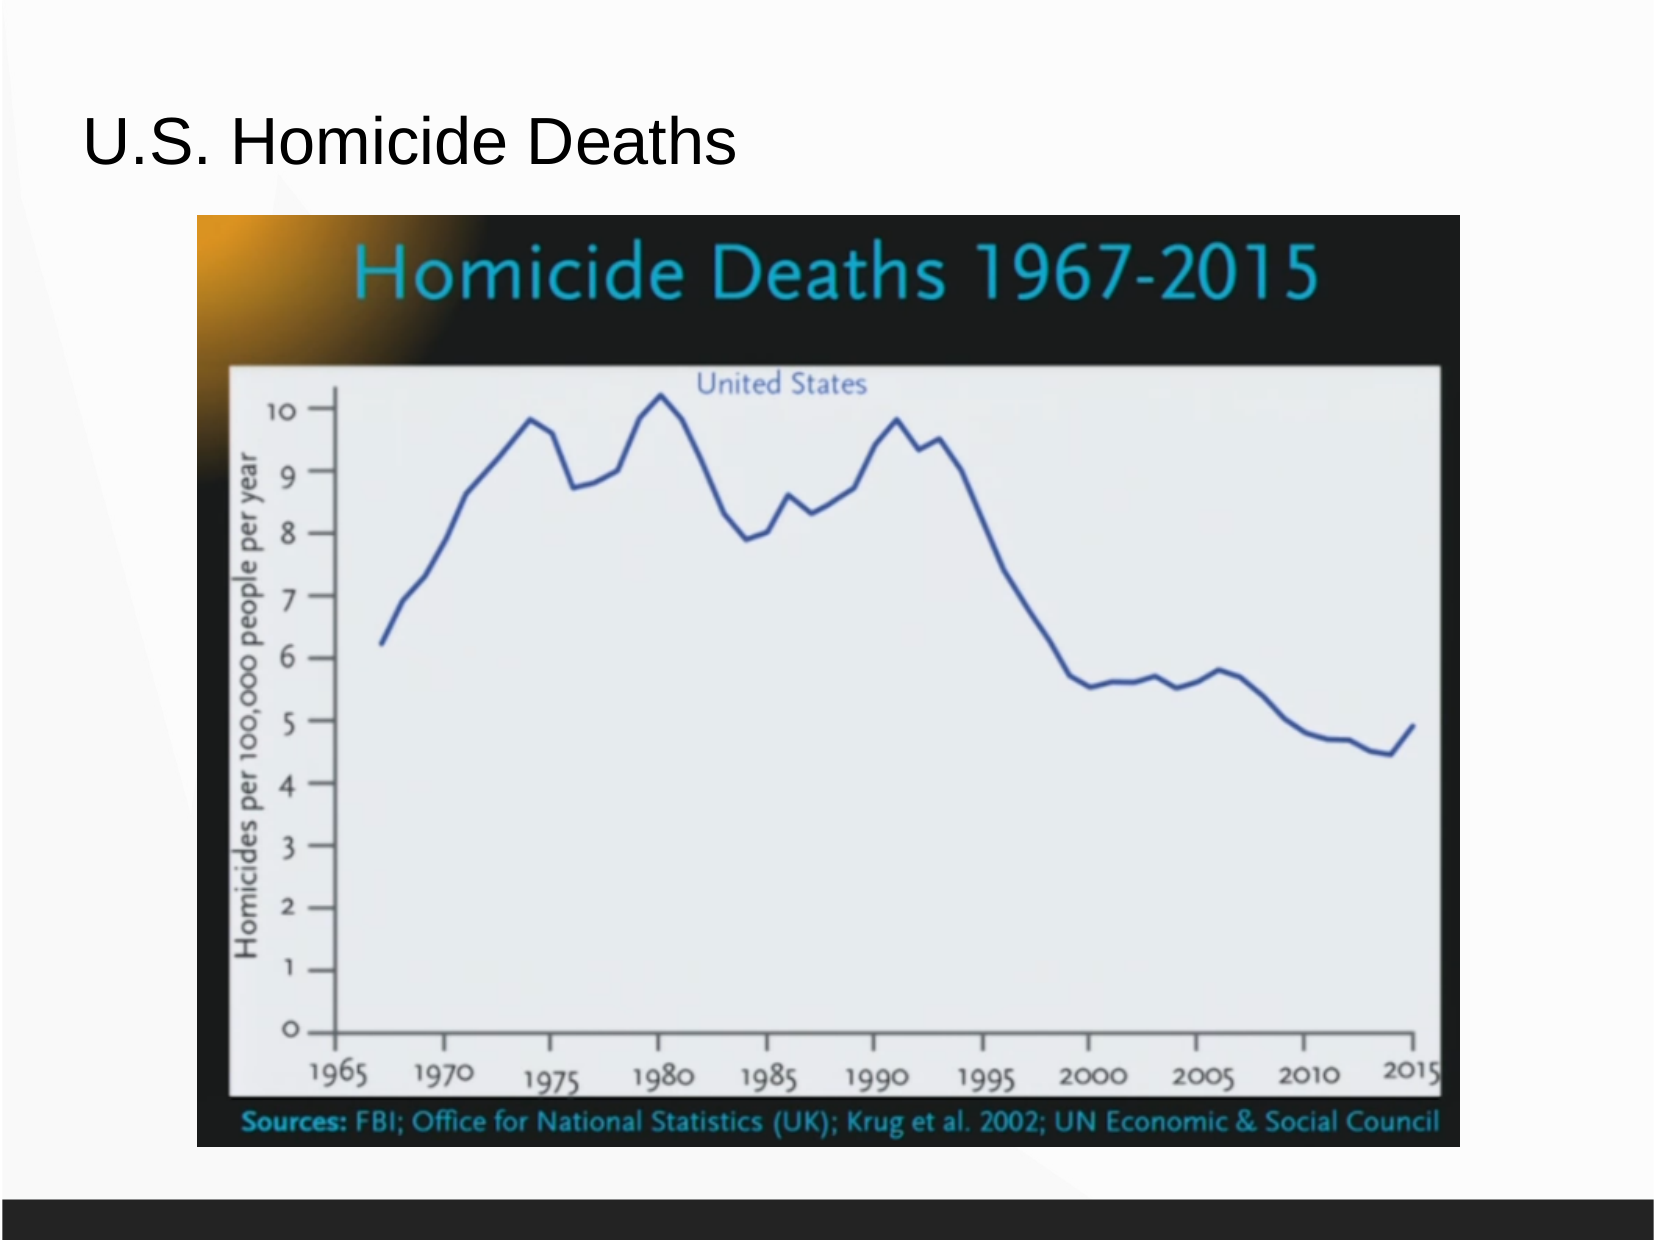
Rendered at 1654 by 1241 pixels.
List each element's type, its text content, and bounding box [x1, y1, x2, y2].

picture [2, 0, 1654, 1241]
title U.S. Homicide Deaths [82, 45, 1571, 238]
